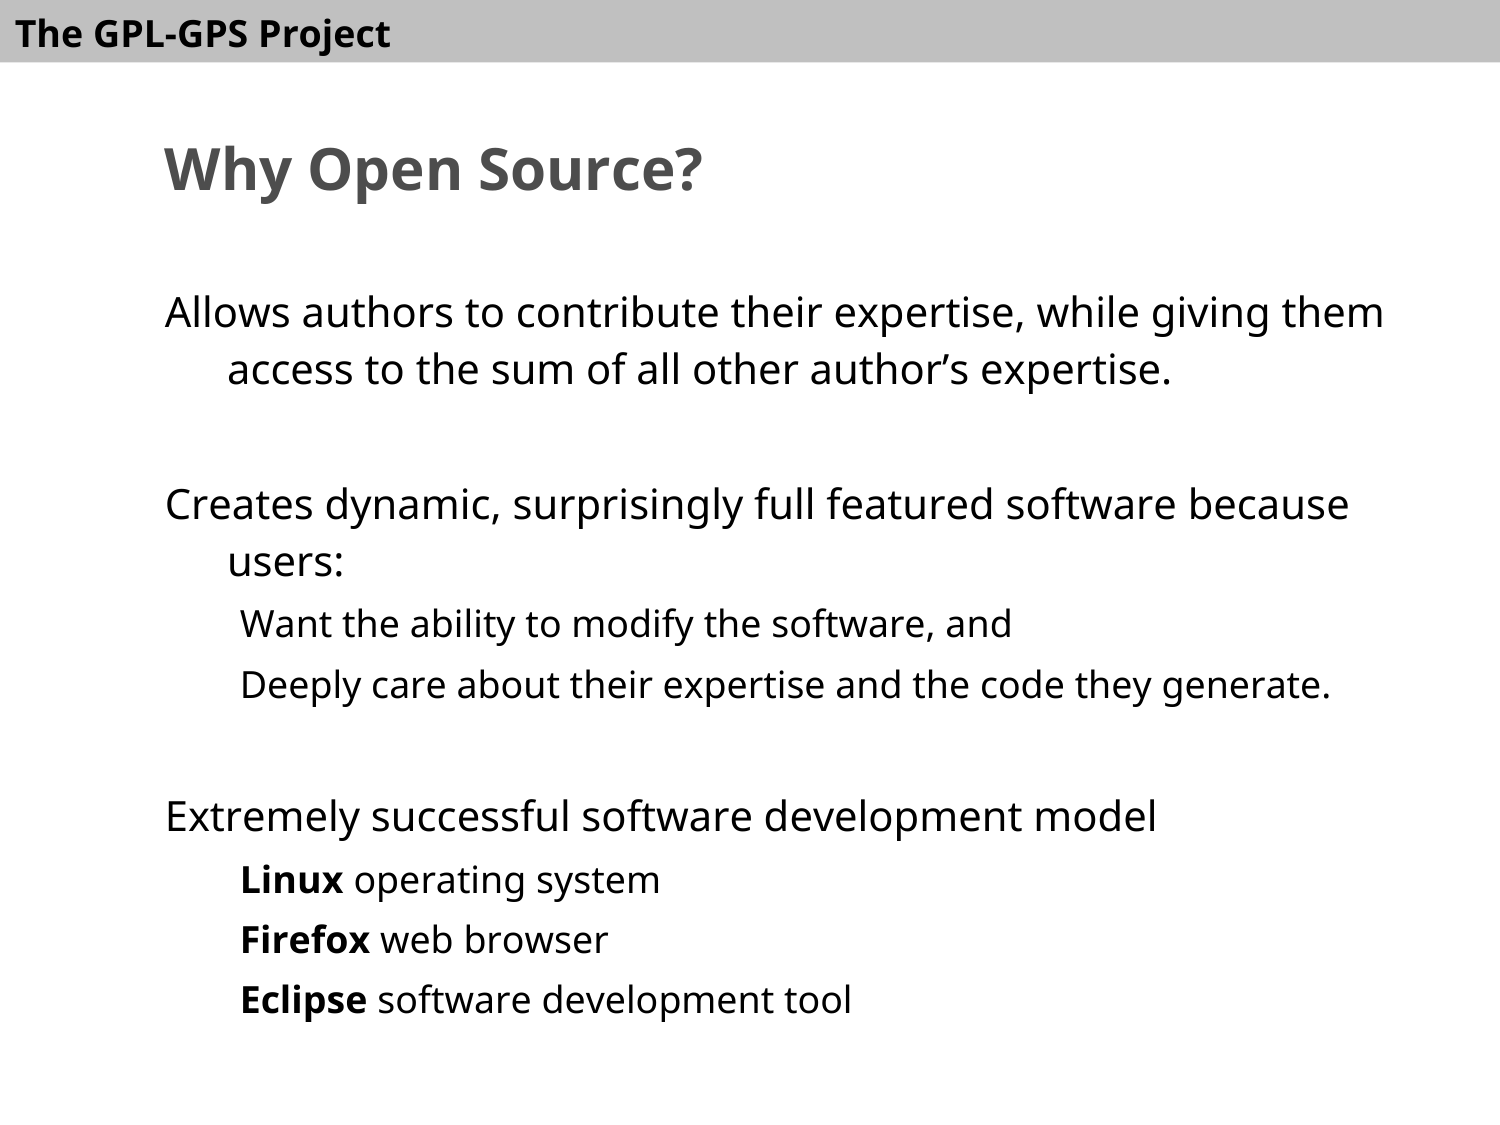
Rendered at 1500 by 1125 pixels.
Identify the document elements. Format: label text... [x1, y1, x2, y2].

list Allows authors to contribute their expertise, while giving them access to the sum of all other author’s expertise. Creates dynamic, surprisingly full featured software because users: Want the ability to modify the software, and Deeply care about their expertise and the code they generate. Extremely successful software development model Linux operating system Firefox web browser Eclipse software development tool [149, 275, 1463, 1054]
title Why Open Source? [149, 124, 1463, 213]
